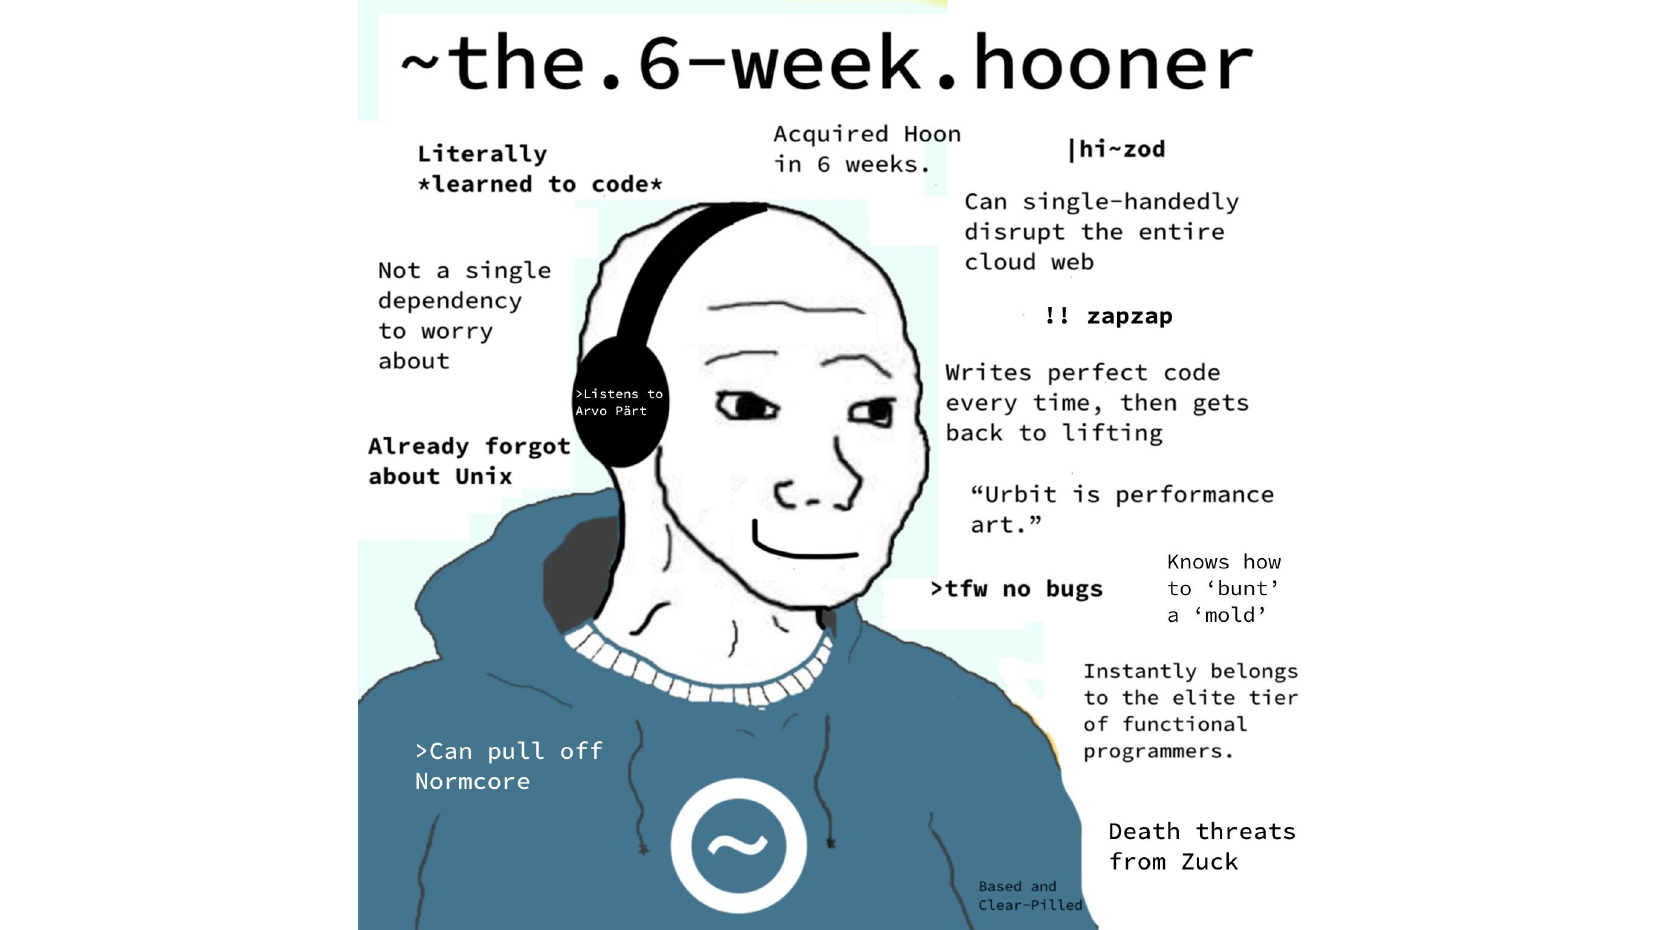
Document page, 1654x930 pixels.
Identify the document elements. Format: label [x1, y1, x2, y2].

picture [358, 0, 1306, 930]
